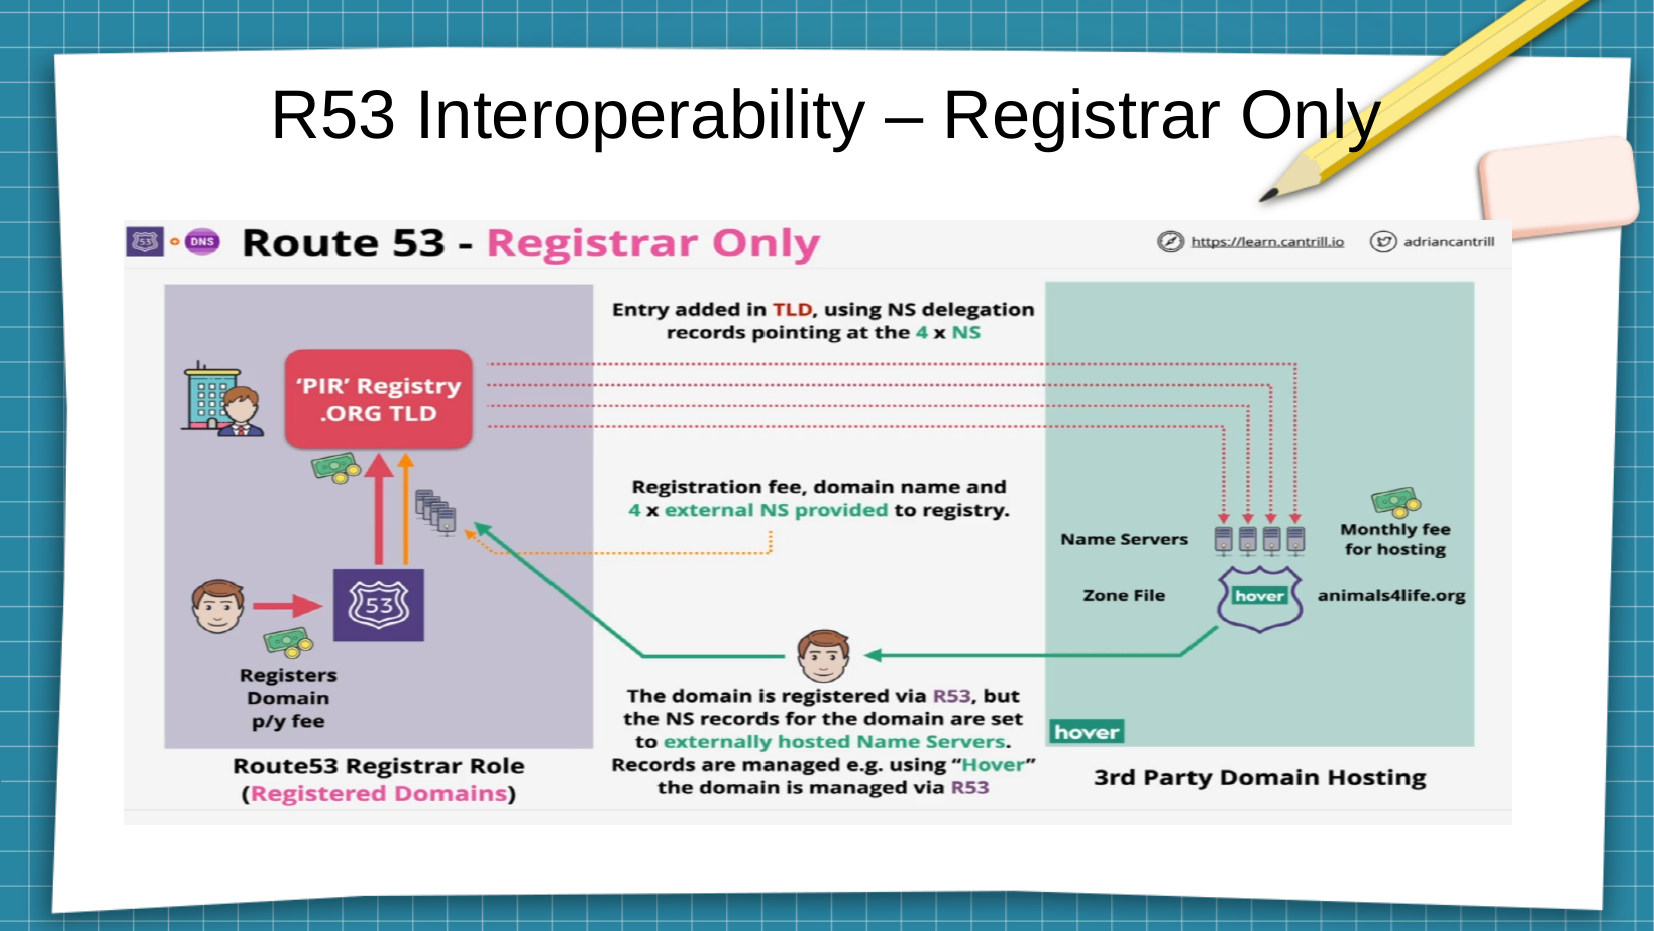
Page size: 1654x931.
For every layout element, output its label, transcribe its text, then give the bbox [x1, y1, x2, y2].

picture [0, 0, 1654, 931]
title R53 Interoperability – Registrar Only [82, 37, 1571, 193]
